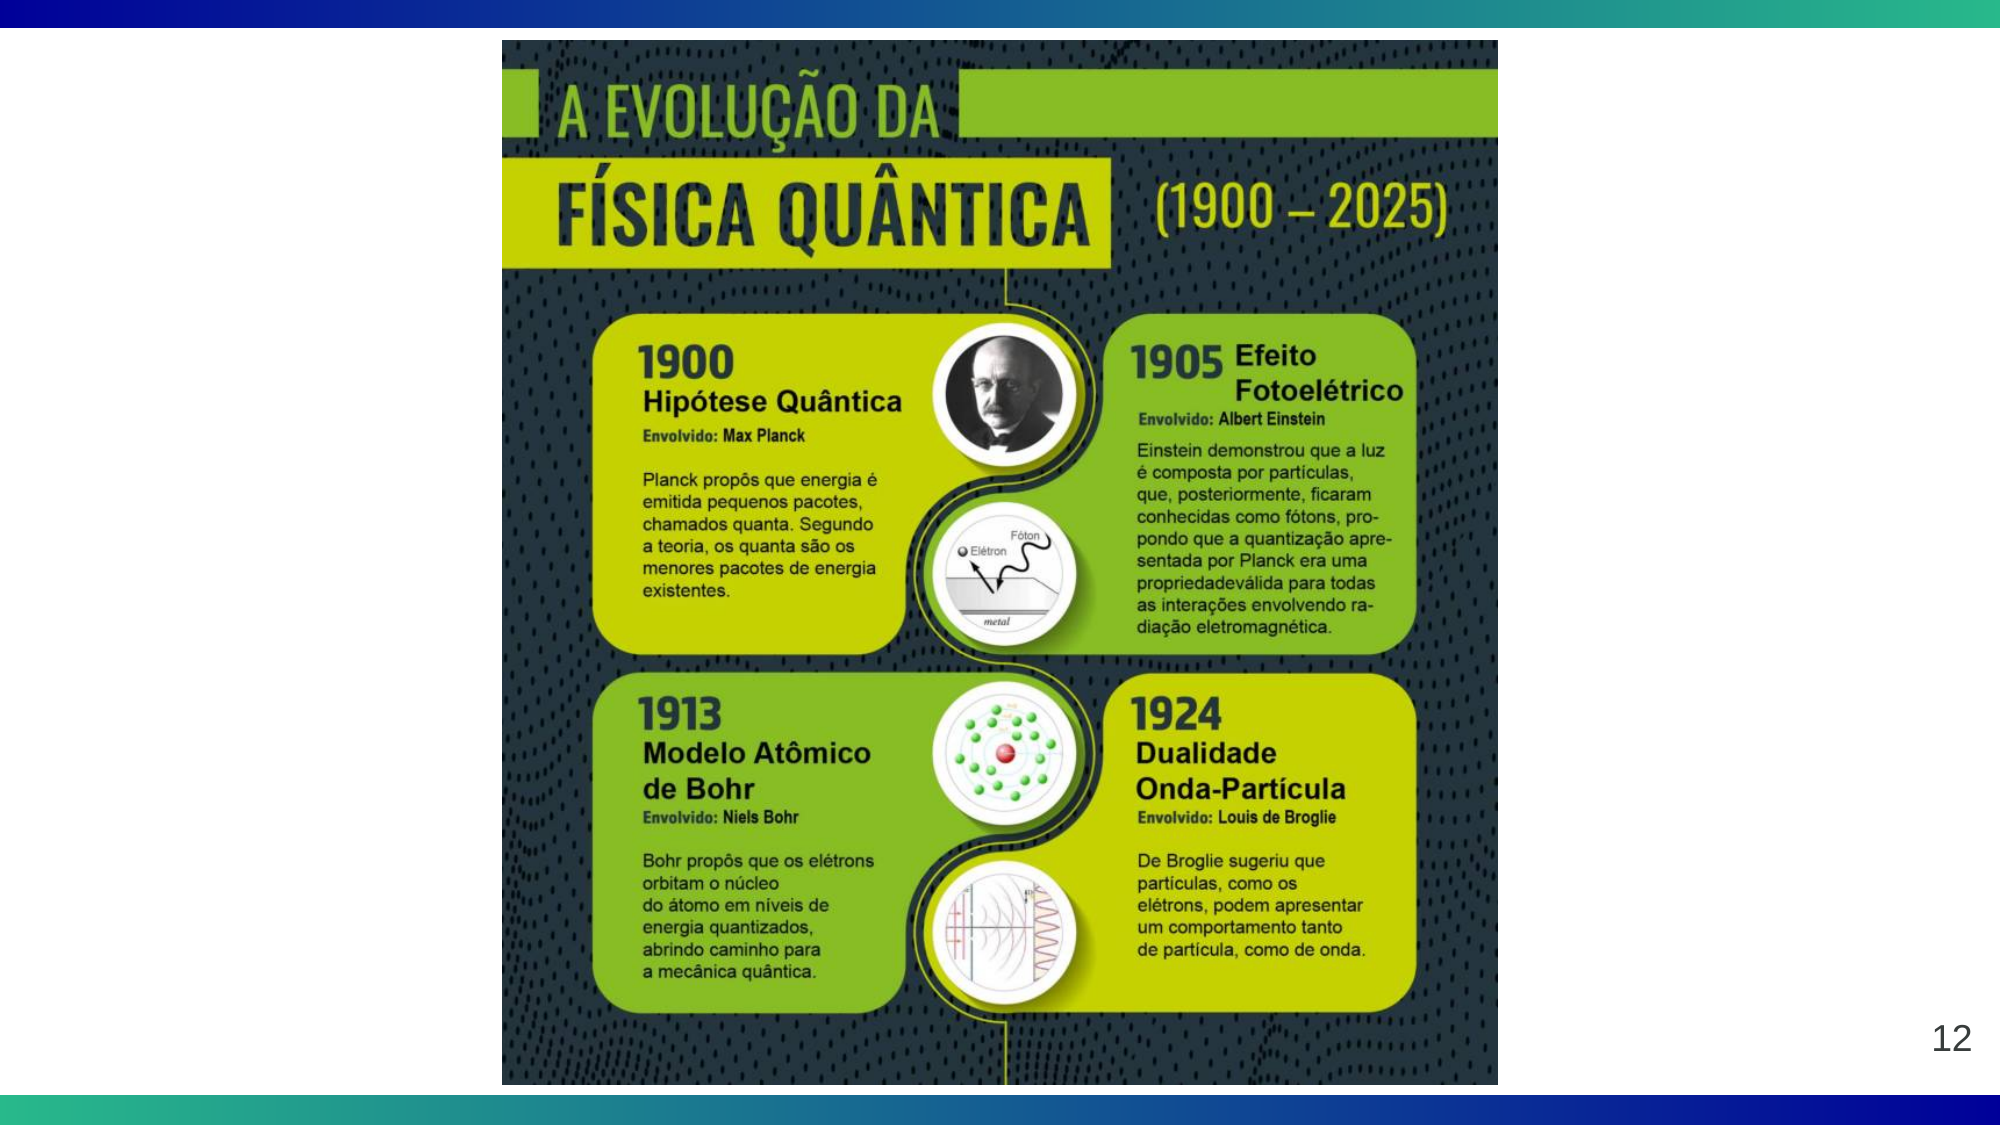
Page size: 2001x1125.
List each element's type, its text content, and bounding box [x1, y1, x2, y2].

text_box <number> [1761, 1010, 1988, 1081]
picture [502, 40, 1498, 1085]
text_box [0, 1095, 2000, 1125]
text_box [0, 0, 2000, 28]
